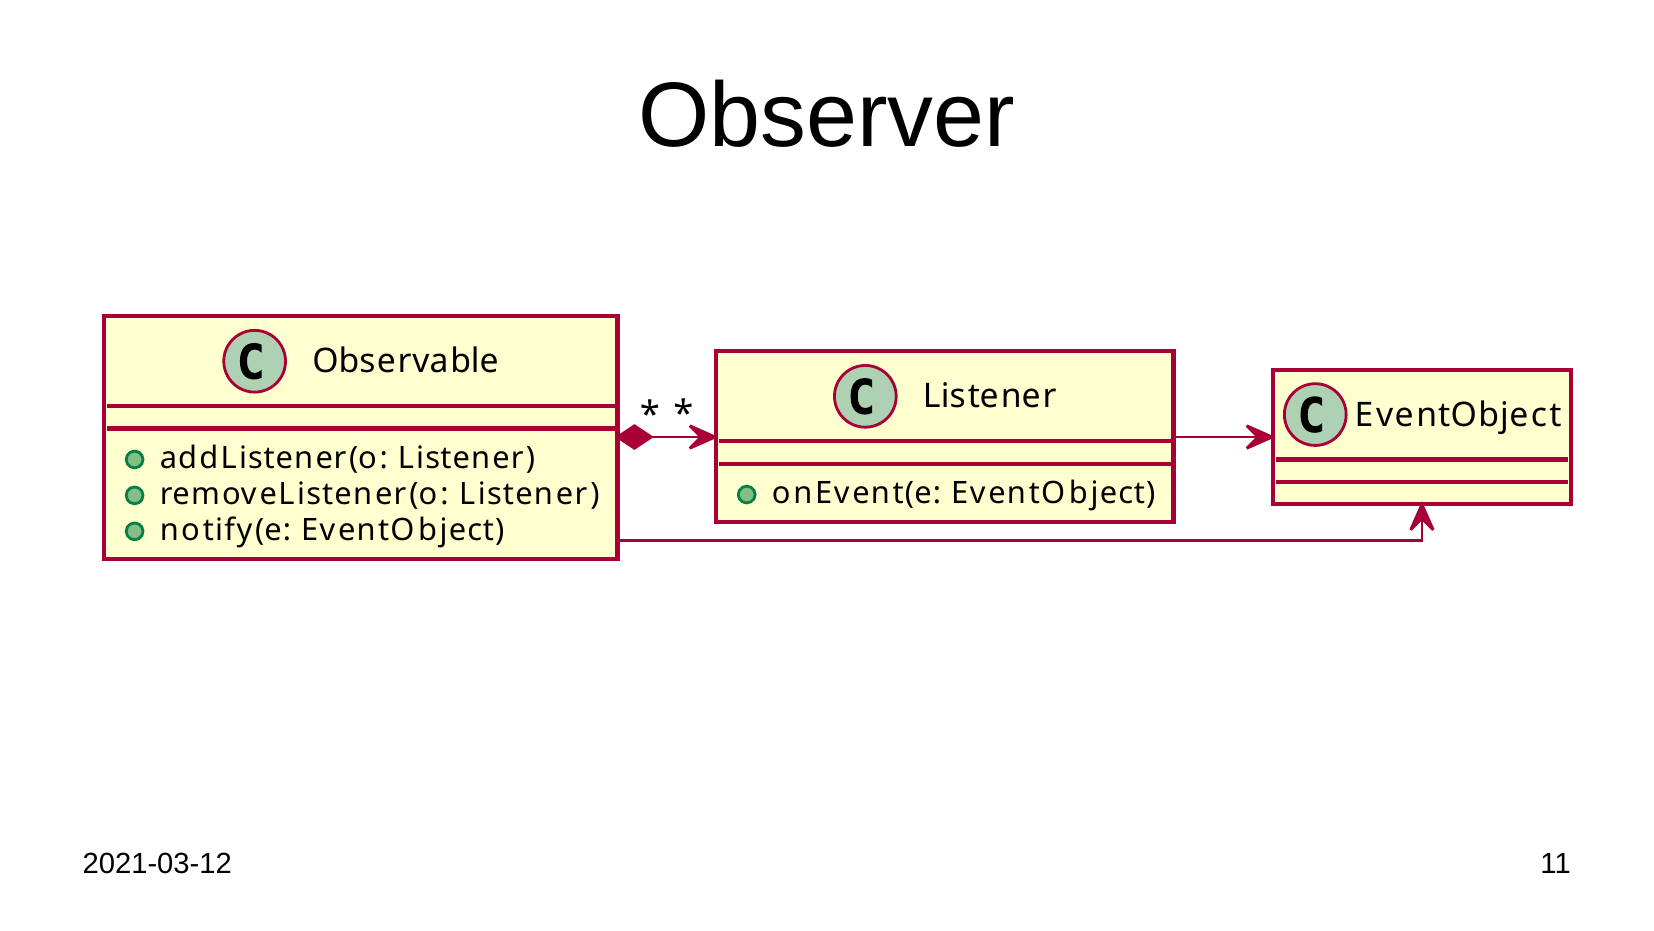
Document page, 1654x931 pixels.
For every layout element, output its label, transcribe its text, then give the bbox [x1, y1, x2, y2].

title Observer [82, 37, 1571, 193]
picture [82, 295, 1591, 579]
